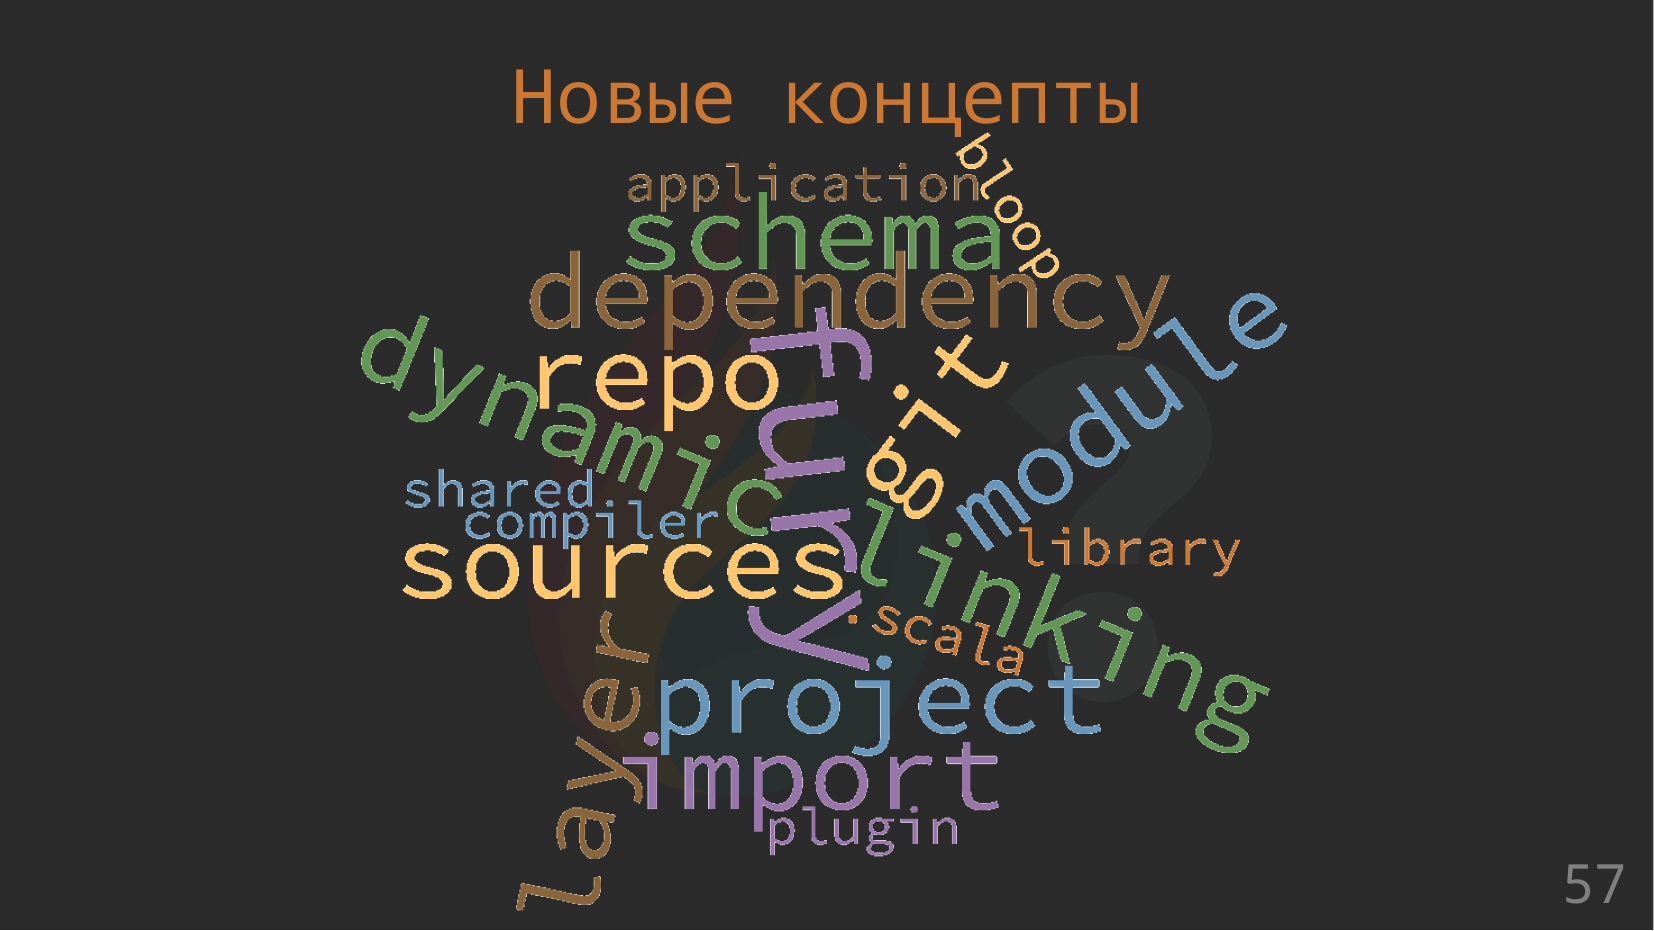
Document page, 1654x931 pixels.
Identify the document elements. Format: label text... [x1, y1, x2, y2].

picture [252, 240, 1402, 922]
text_box 57 [1287, 838, 1642, 931]
text_box Новые концепты [23, 35, 1630, 240]
